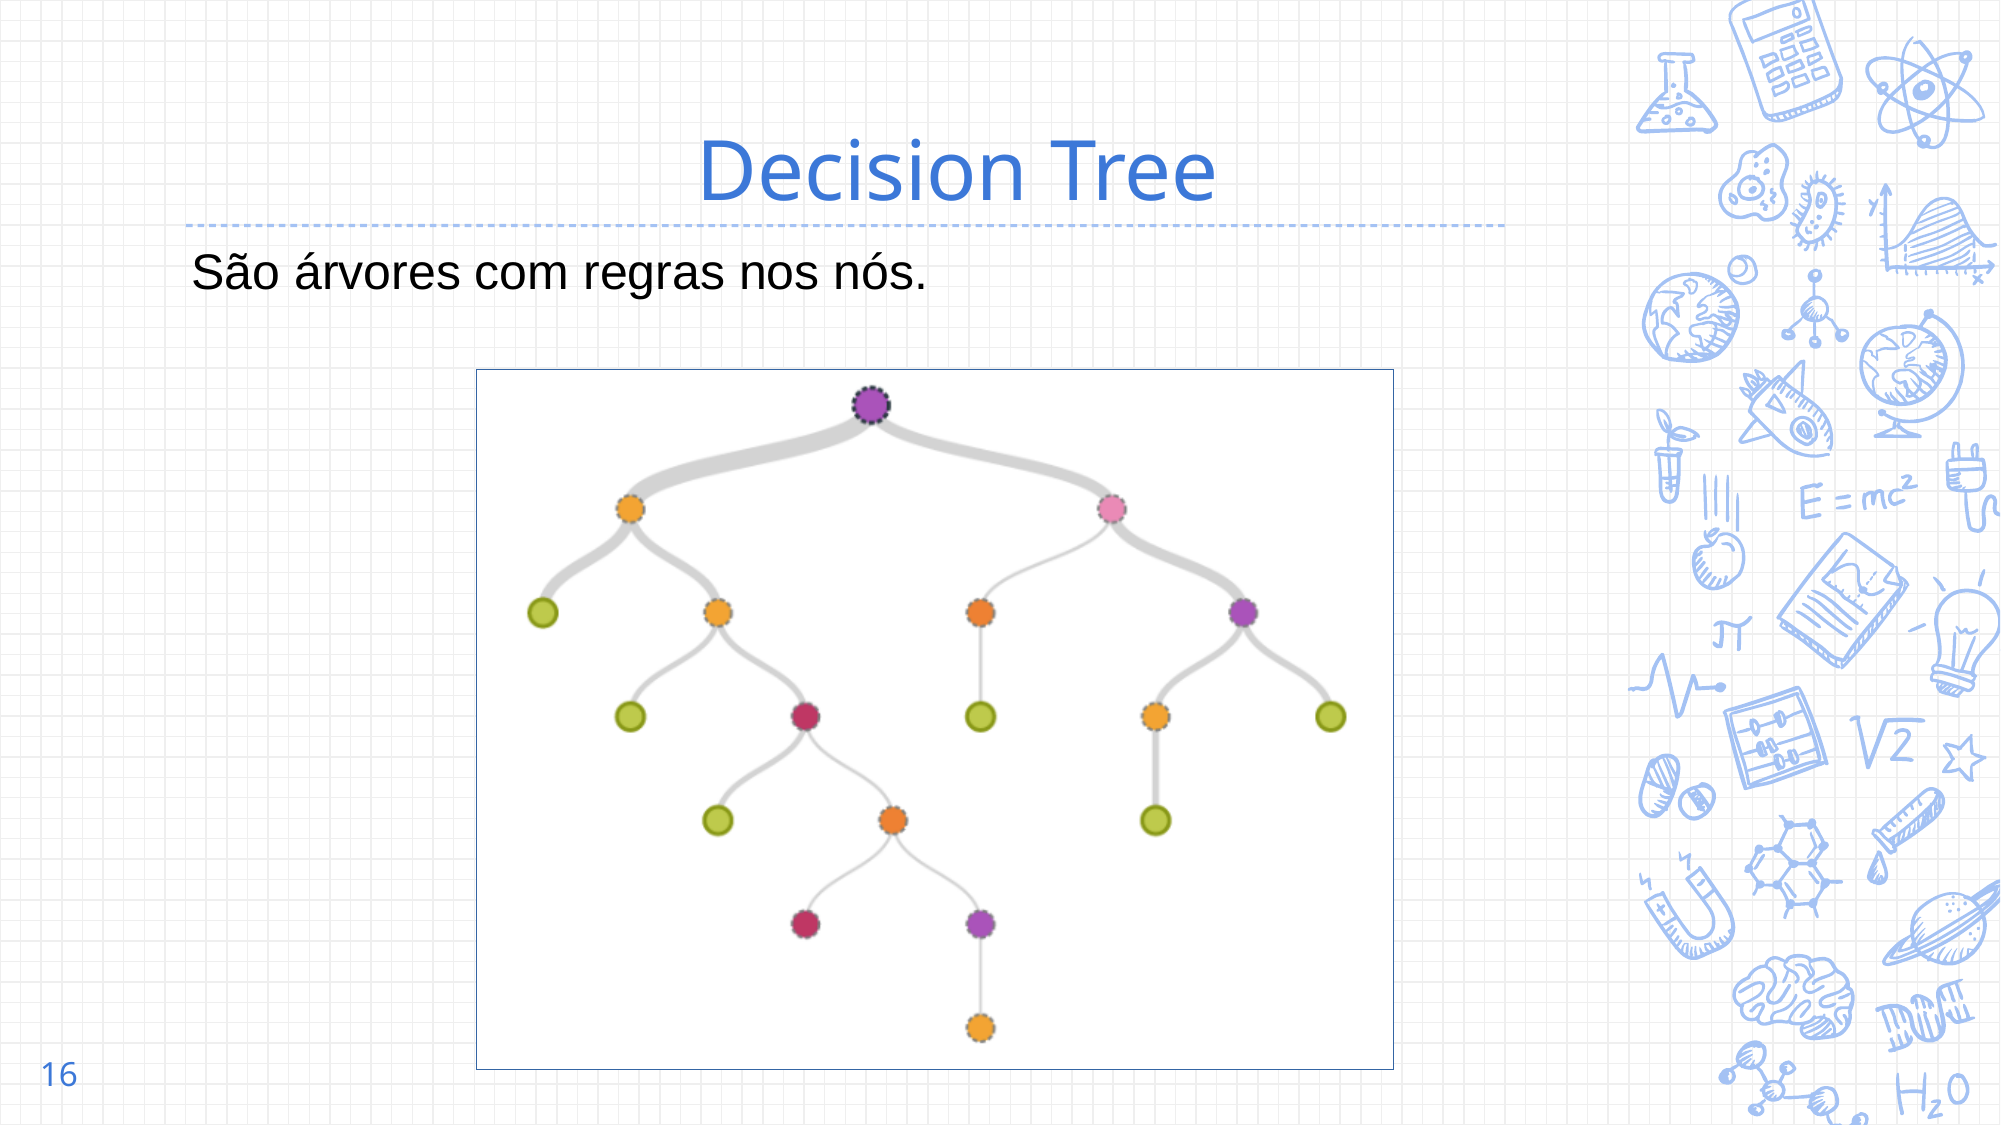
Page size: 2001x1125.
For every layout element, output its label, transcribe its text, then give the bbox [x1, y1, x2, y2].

picture [476, 369, 1394, 1070]
text_box <número> [19, 1032, 140, 1119]
text_box Decision Tree [163, 49, 1753, 237]
text_box São árvores com regras nos nós. [177, 236, 944, 308]
